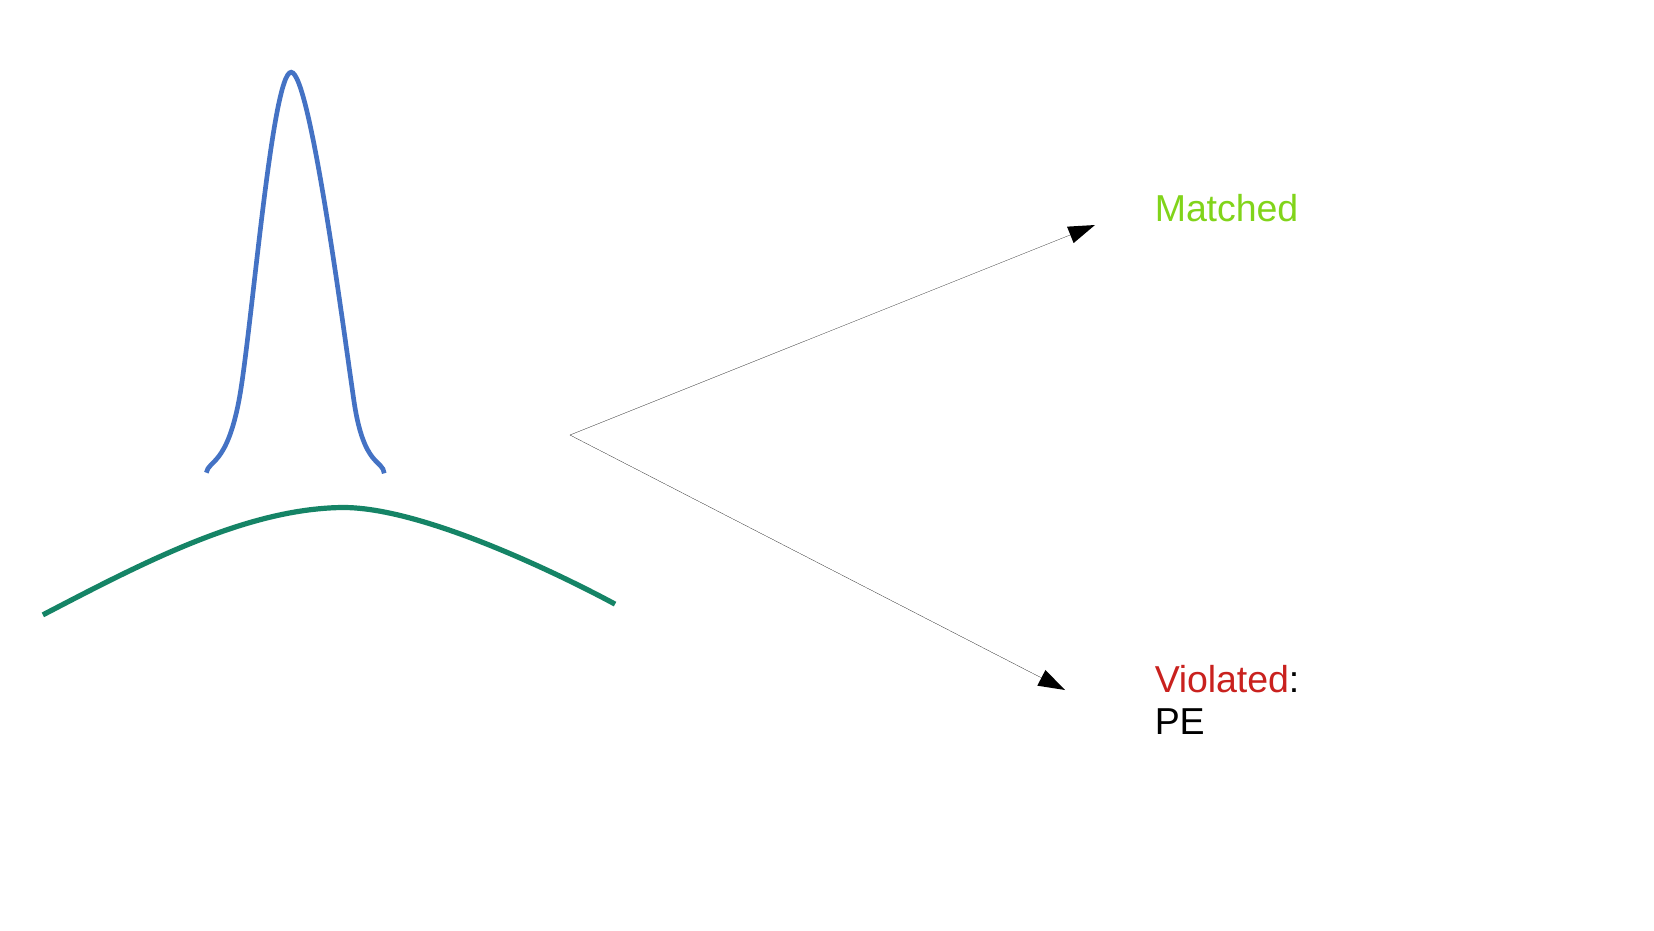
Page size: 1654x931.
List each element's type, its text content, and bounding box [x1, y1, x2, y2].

text_box Violated: PE [1140, 651, 1366, 751]
text_box Matched [1140, 180, 1366, 256]
